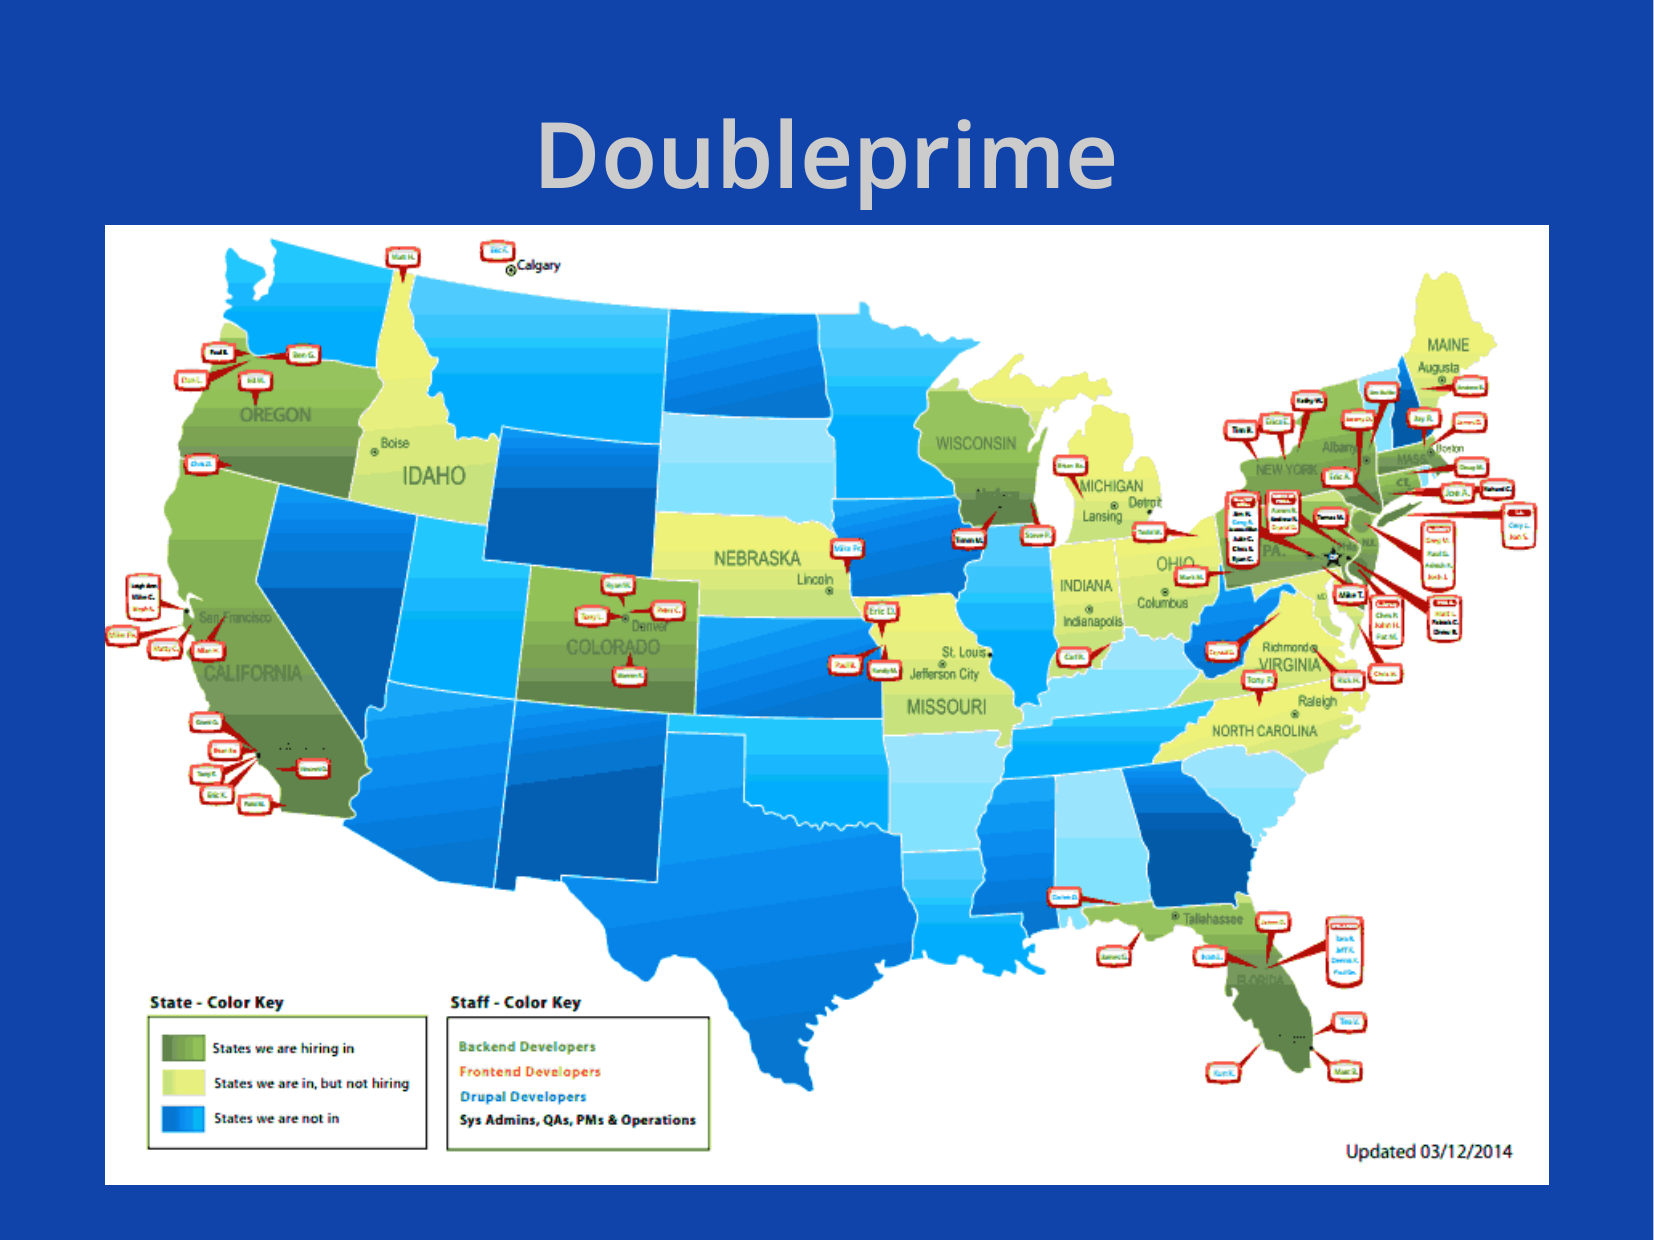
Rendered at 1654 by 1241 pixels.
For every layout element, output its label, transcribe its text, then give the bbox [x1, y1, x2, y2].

picture [105, 257, 1549, 1186]
title Doubleprime [82, 49, 1571, 257]
